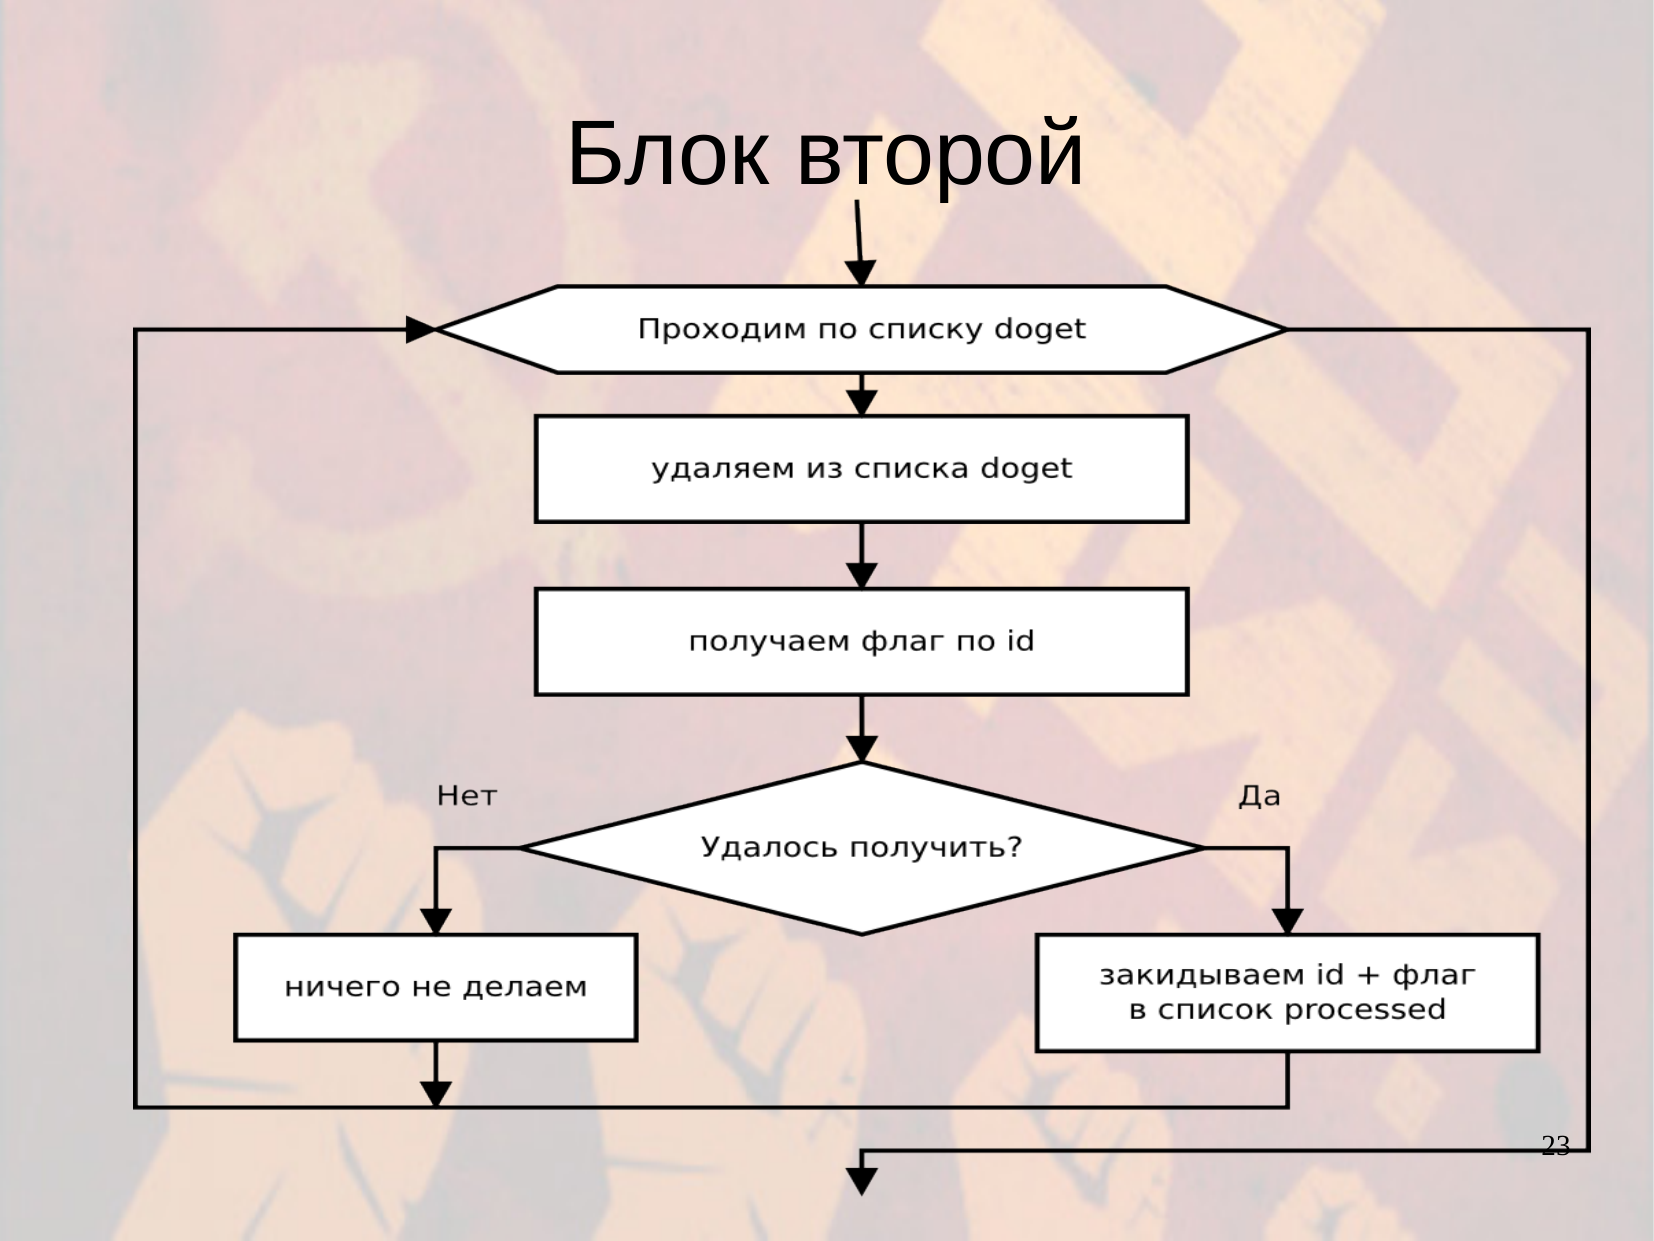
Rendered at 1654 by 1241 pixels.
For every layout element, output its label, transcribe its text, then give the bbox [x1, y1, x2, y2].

title Блок второй [82, 49, 1571, 257]
picture [0, 0, 1654, 1241]
